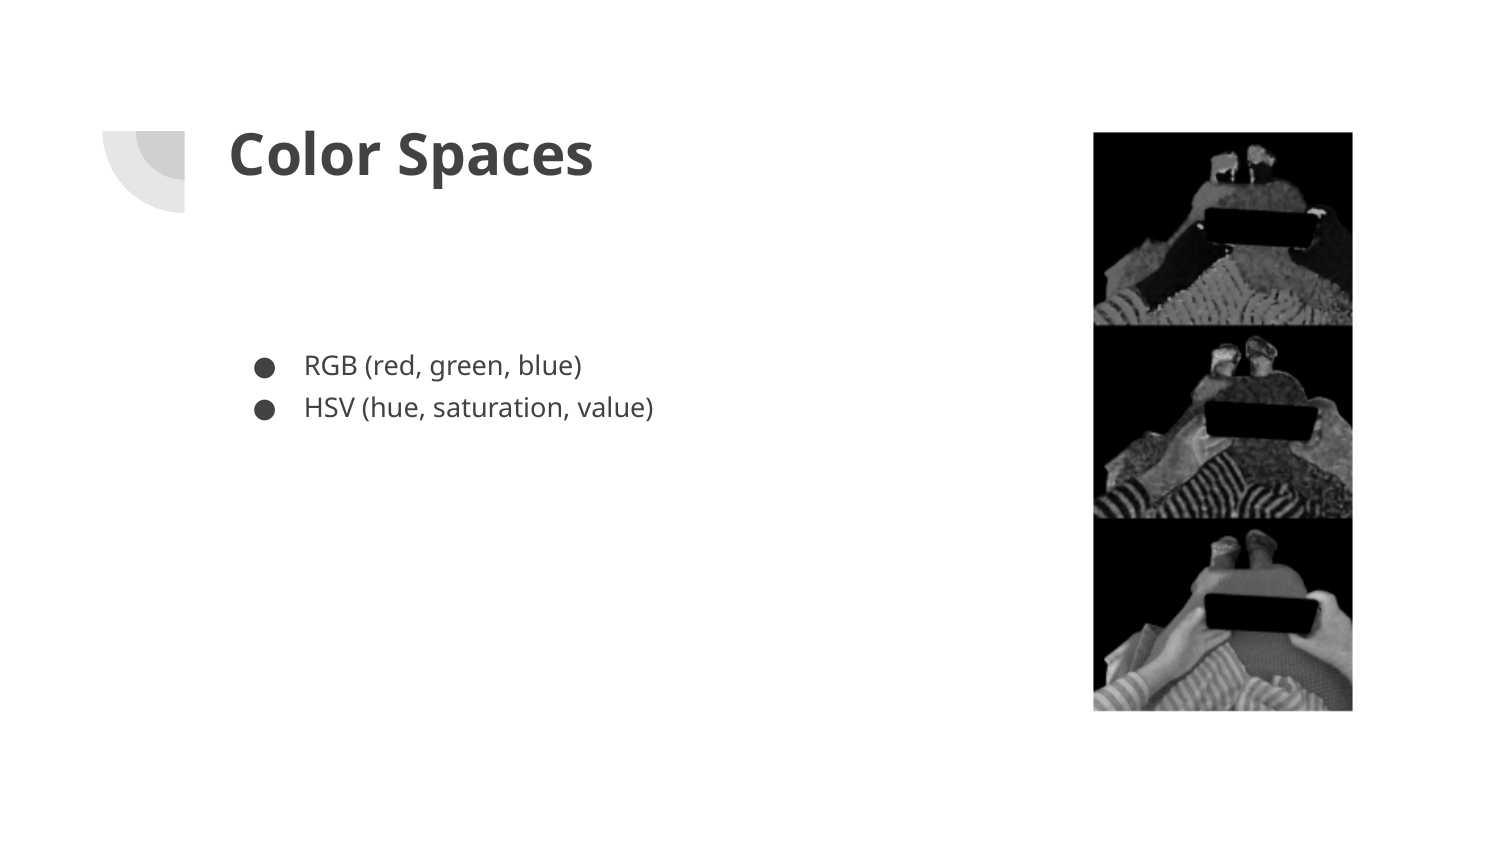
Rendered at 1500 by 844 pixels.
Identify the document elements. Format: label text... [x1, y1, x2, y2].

picture [1078, 117, 1367, 727]
title Color Spaces [213, 98, 1368, 263]
list RGB (red, green, blue) HSV (hue, saturation, value) [213, 326, 1368, 744]
